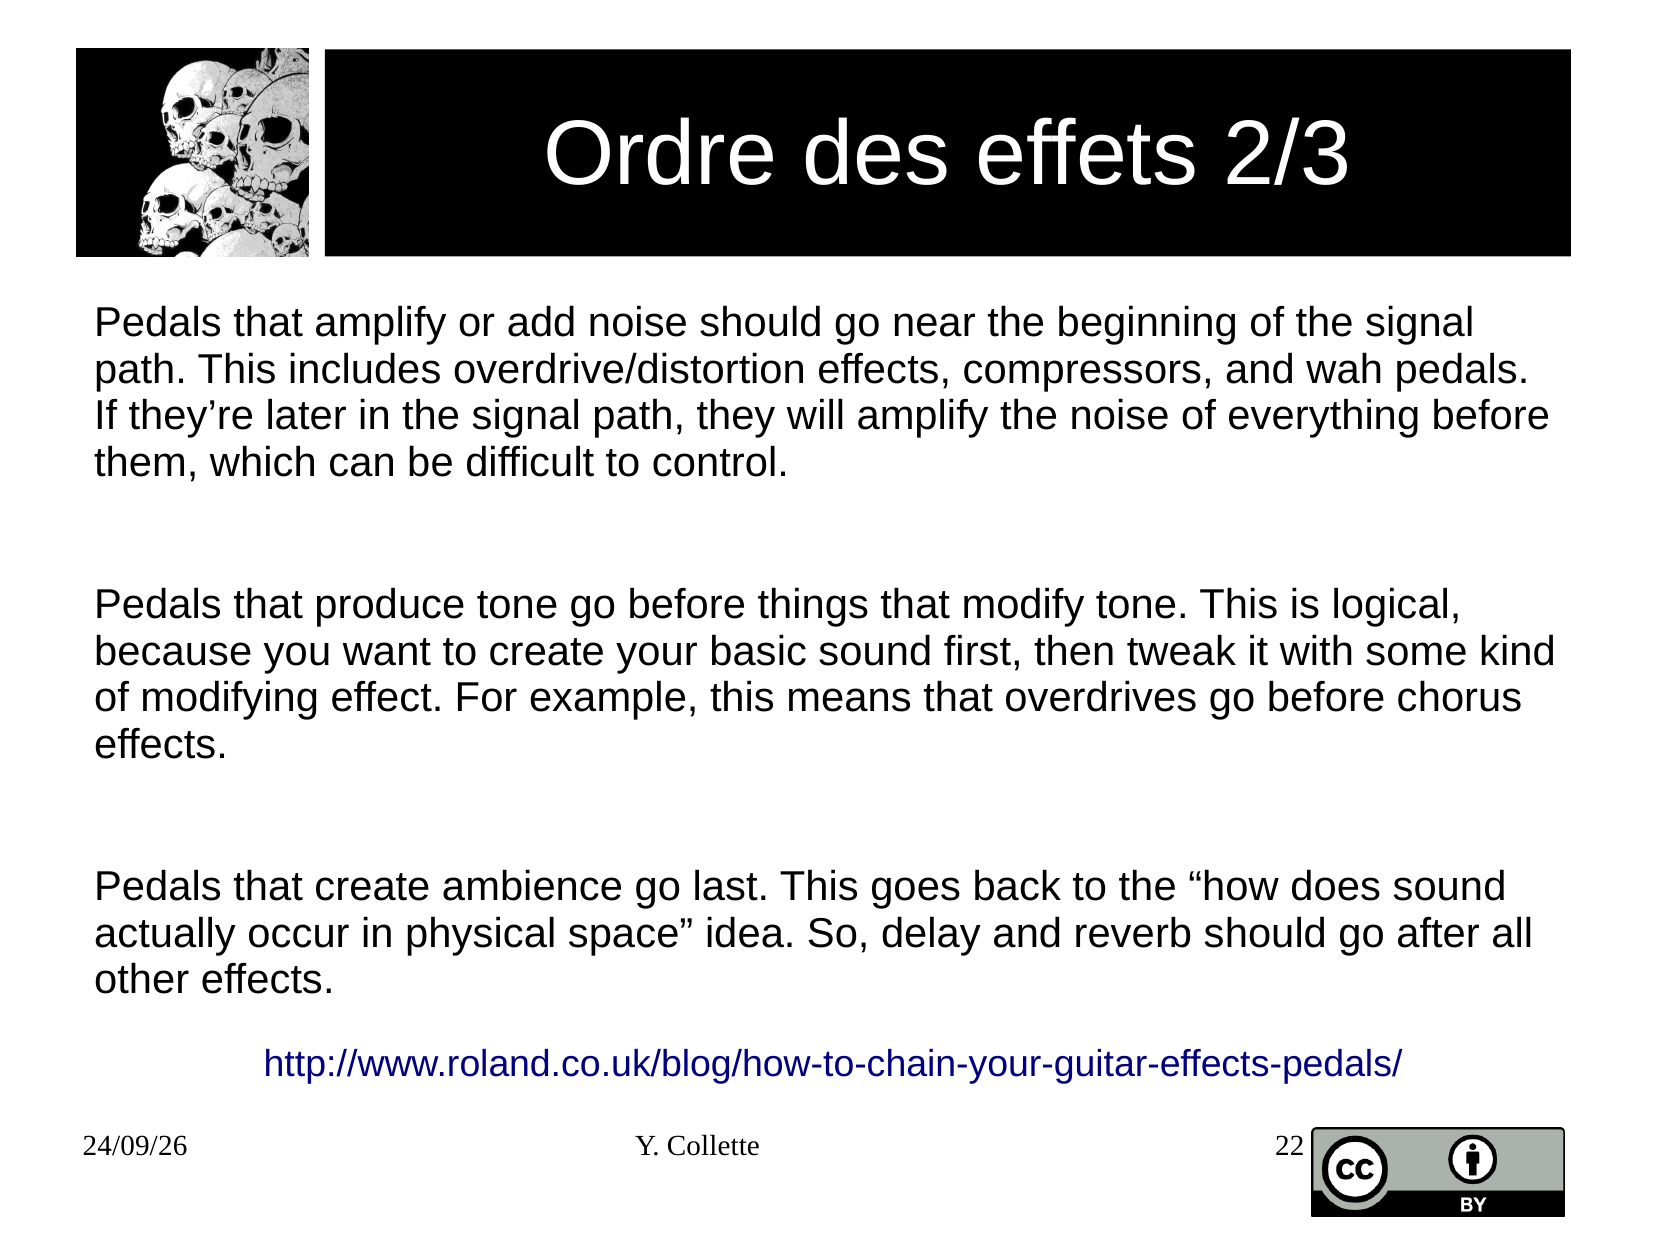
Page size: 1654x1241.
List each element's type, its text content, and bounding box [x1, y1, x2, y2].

picture [1311, 1127, 1565, 1217]
text_box Pedals that amplify or add noise should go near the beginning of the signal path. This includes overdrive/distortion effects, compressors, and wah pedals. If they’re later in the signal path, they will amplify the noise of everything before them, which can be difficult to control. Pedals that produce tone go before things that modify tone. This is logical, because you want to create your basic sound first, then tweak it with some kind of modifying effect. For example, this means that overdrives go before chorus effects. Pedals that create ambience go last. This goes back to the “how does sound actually occur in physical space” idea. So, delay and reverb should go after all other effects. [79, 291, 1572, 1010]
text_box http://www.roland.co.uk/blog/how-to-chain-your-guitar-effects-pedals/ [248, 1035, 1418, 1092]
title Ordre des effets 2/3 [324, 49, 1571, 257]
picture [76, 48, 309, 257]
